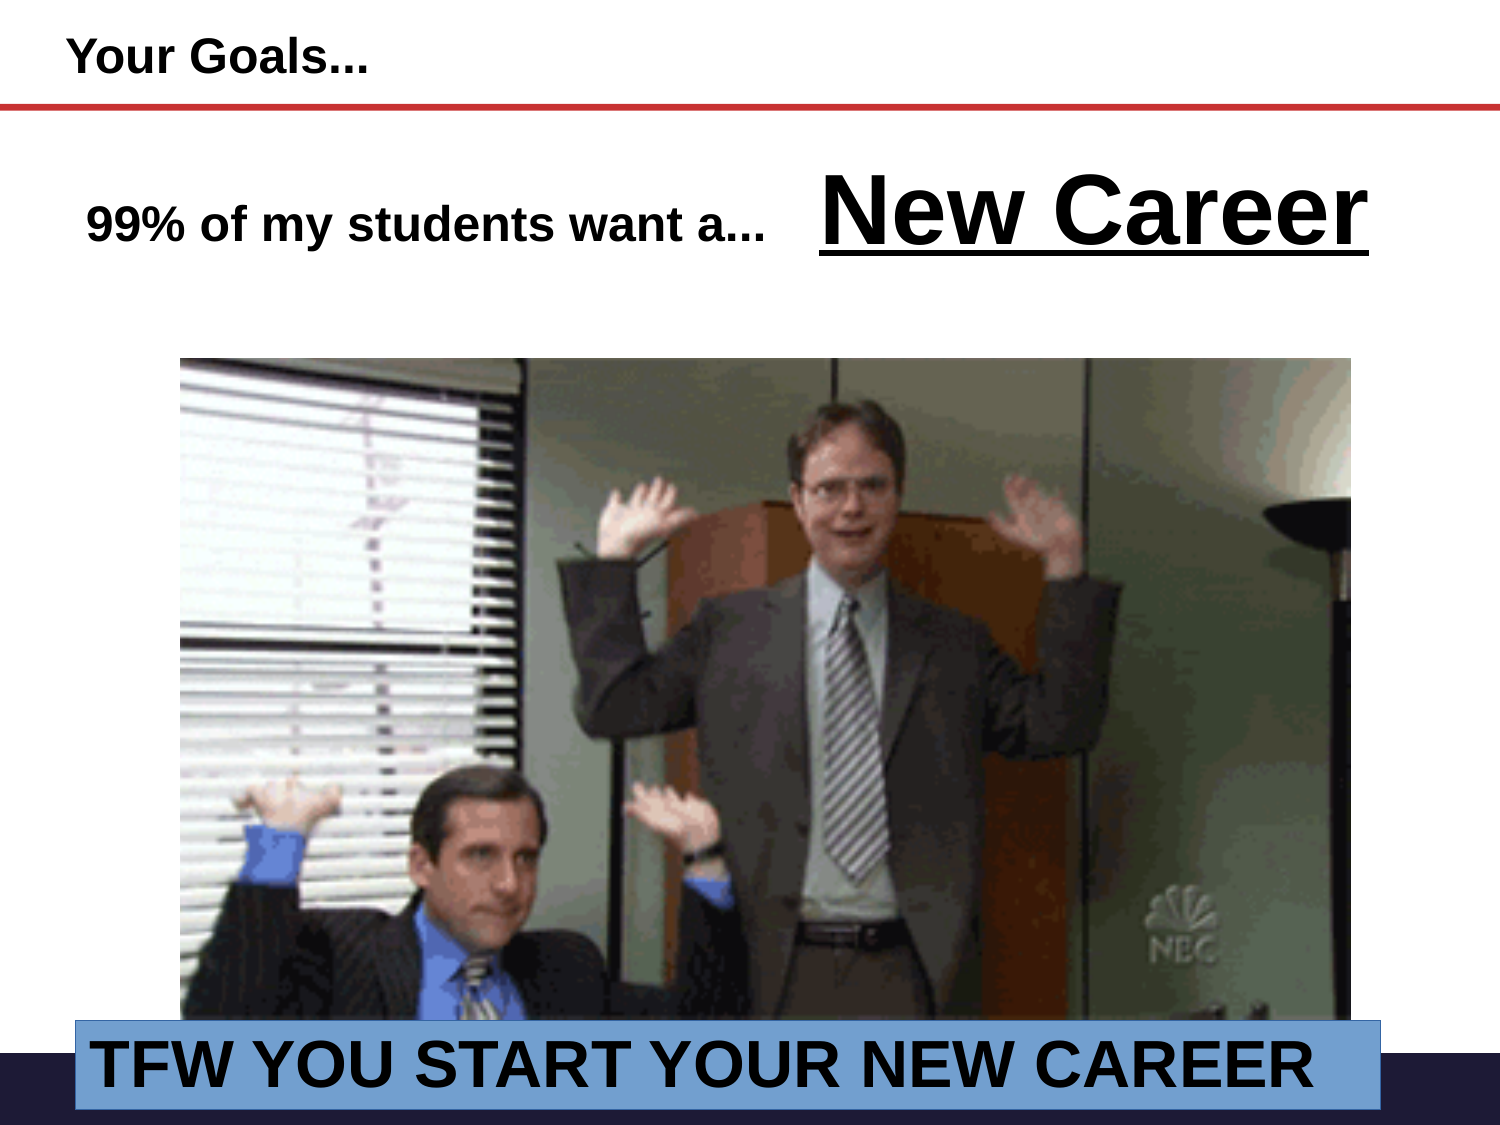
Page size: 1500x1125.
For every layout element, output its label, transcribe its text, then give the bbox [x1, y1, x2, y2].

picture [180, 358, 1351, 1020]
text_box 99% of my students want a... [71, 184, 783, 260]
text_box New Career [804, 137, 1385, 273]
title Your Goals... [50, 0, 948, 108]
text_box TFW YOU START YOUR NEW CAREER [75, 1020, 1381, 1110]
